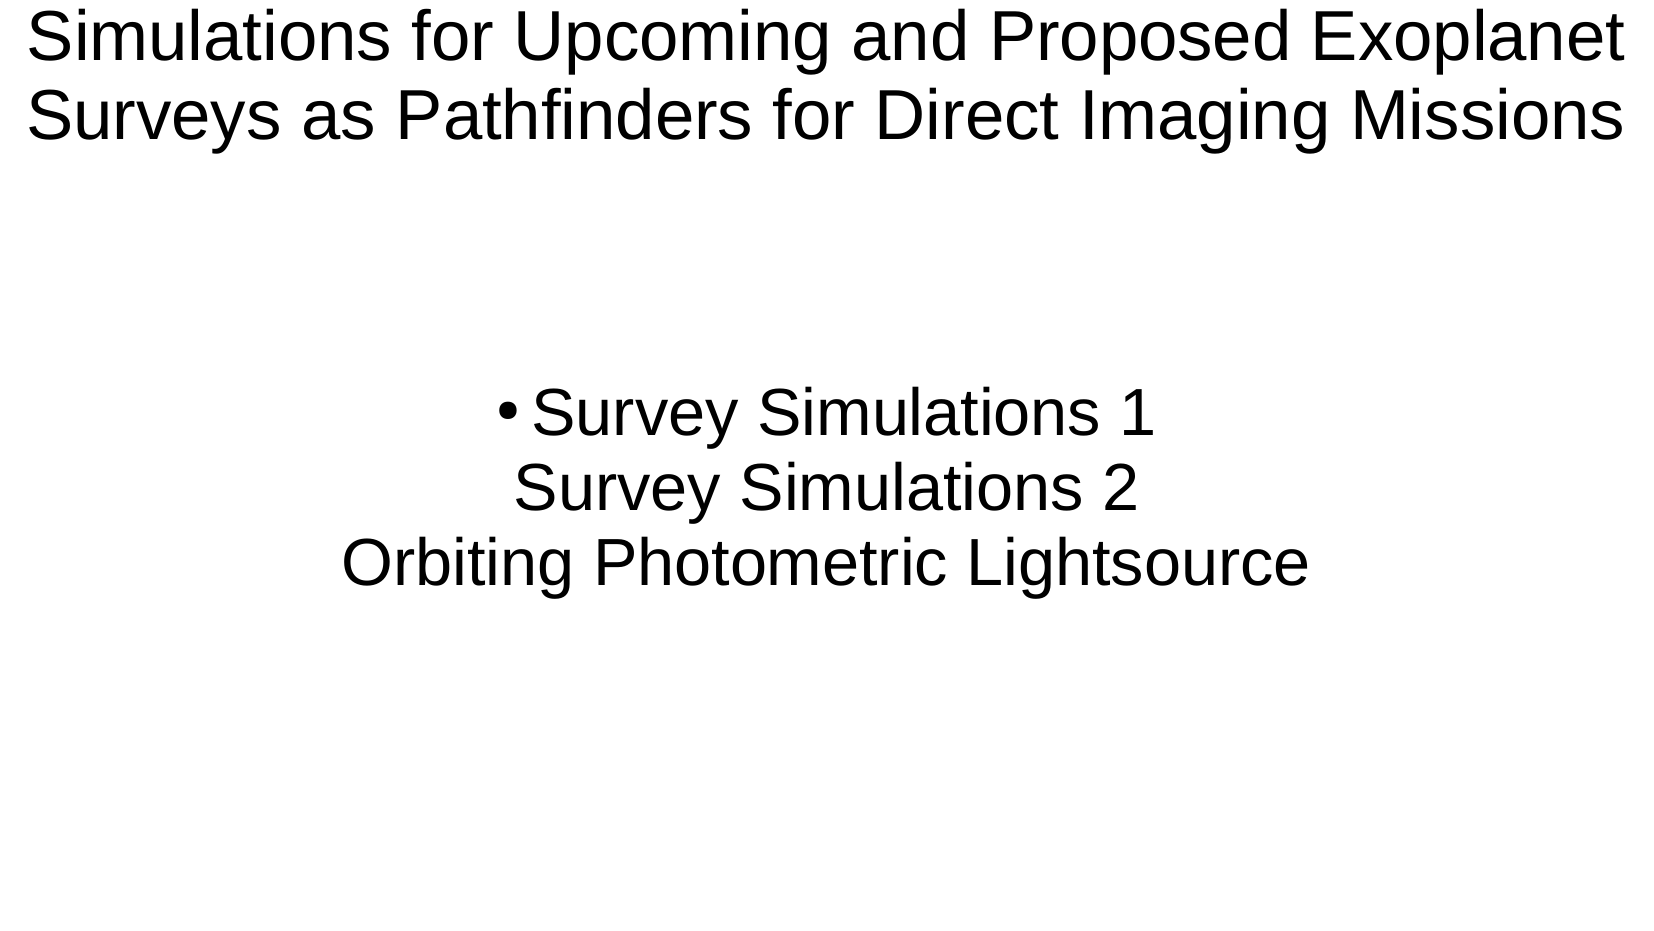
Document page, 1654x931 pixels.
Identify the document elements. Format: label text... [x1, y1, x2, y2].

title Simulations for Upcoming and Proposed Exoplanet Surveys as Pathfinders for Direct Imaging Missions [0, 0, 1654, 155]
subtitle Survey Simulations 1 Survey Simulations 2 Orbiting Photometric Lightsource [82, 217, 1571, 758]
